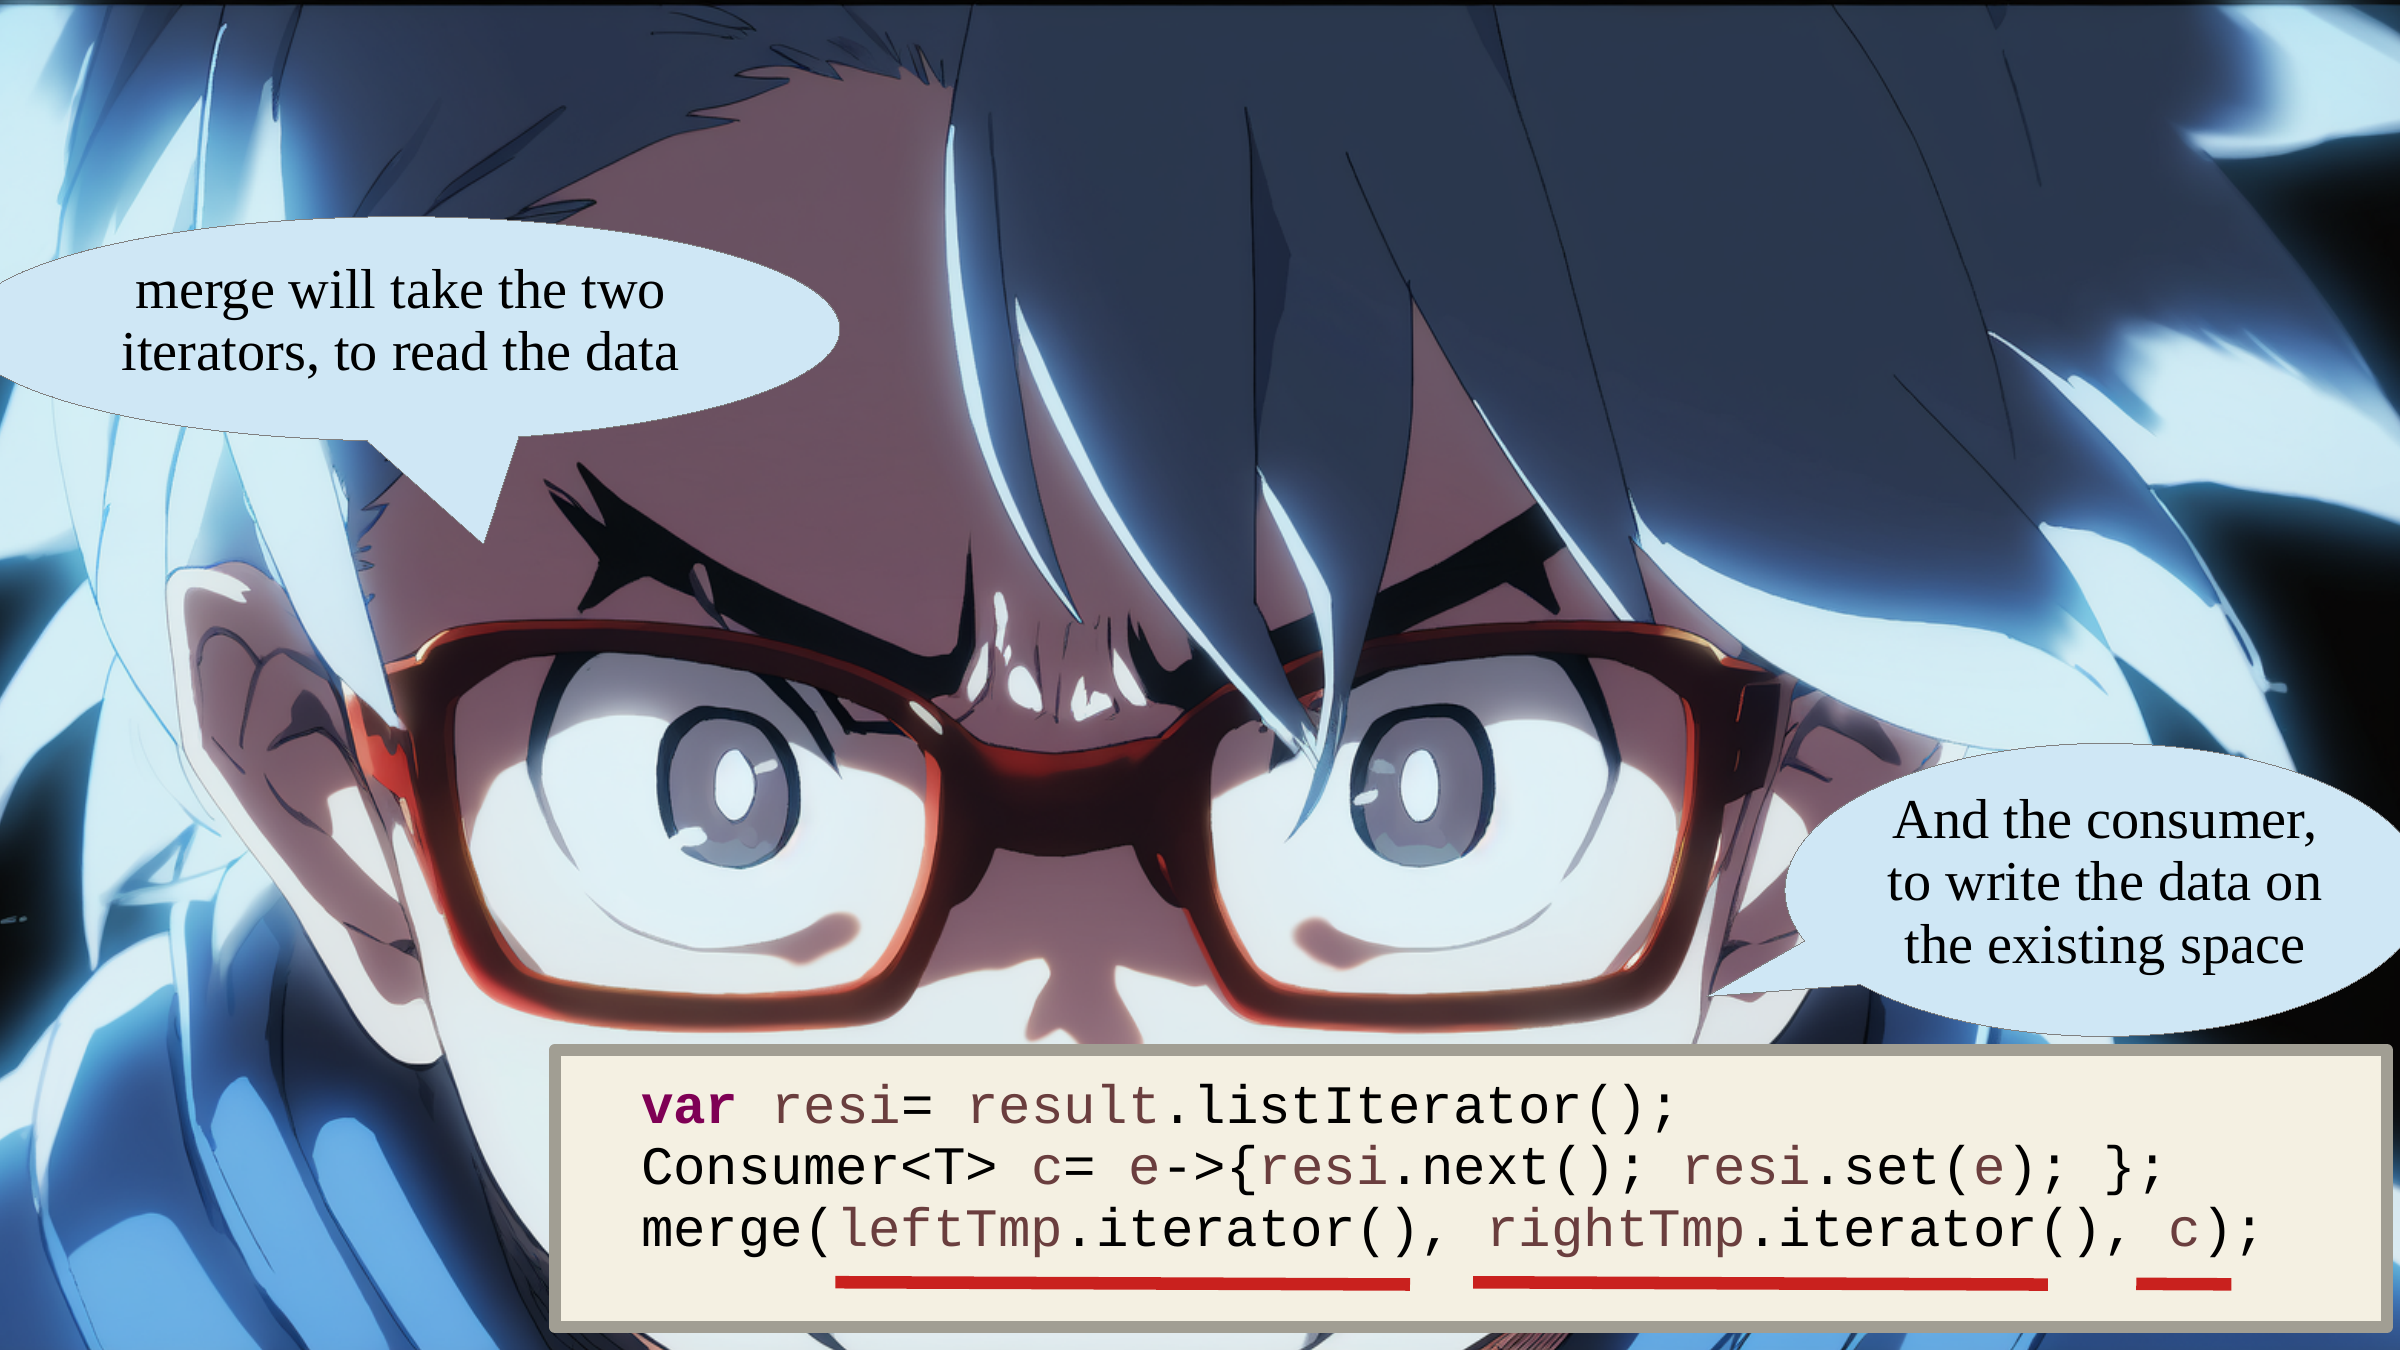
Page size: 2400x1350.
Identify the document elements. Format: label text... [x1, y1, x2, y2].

picture [0, 0, 2400, 1350]
text_box And the consumer, to write the data on the existing space [1706, 743, 2400, 1037]
text_box merge will take the two iterators, to read the data [0, 216, 840, 544]
text_box var resi= result.listIterator(); Consumer<T> c= e->{resi.next(); resi.set(e); }; merge(leftTmp.iterator(), rightTmp.iterator(), c); [555, 1050, 2387, 1327]
